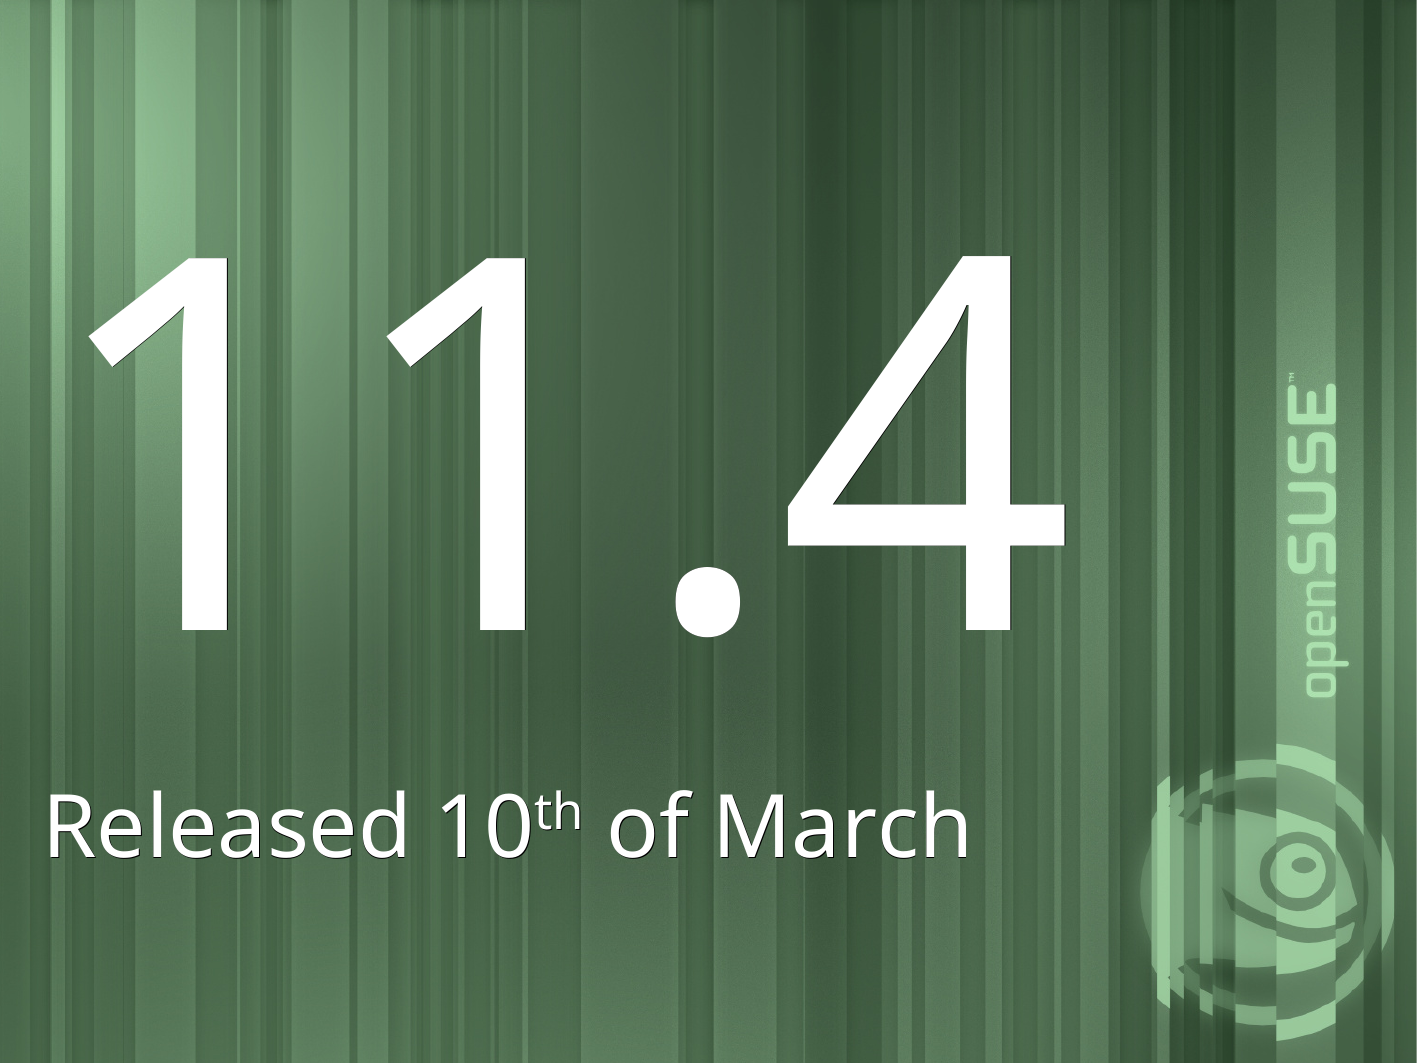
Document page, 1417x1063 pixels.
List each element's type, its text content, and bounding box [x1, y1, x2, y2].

picture [0, 0, 1417, 1063]
text_box 11.4 Released 10th of March [42, 0, 1263, 967]
